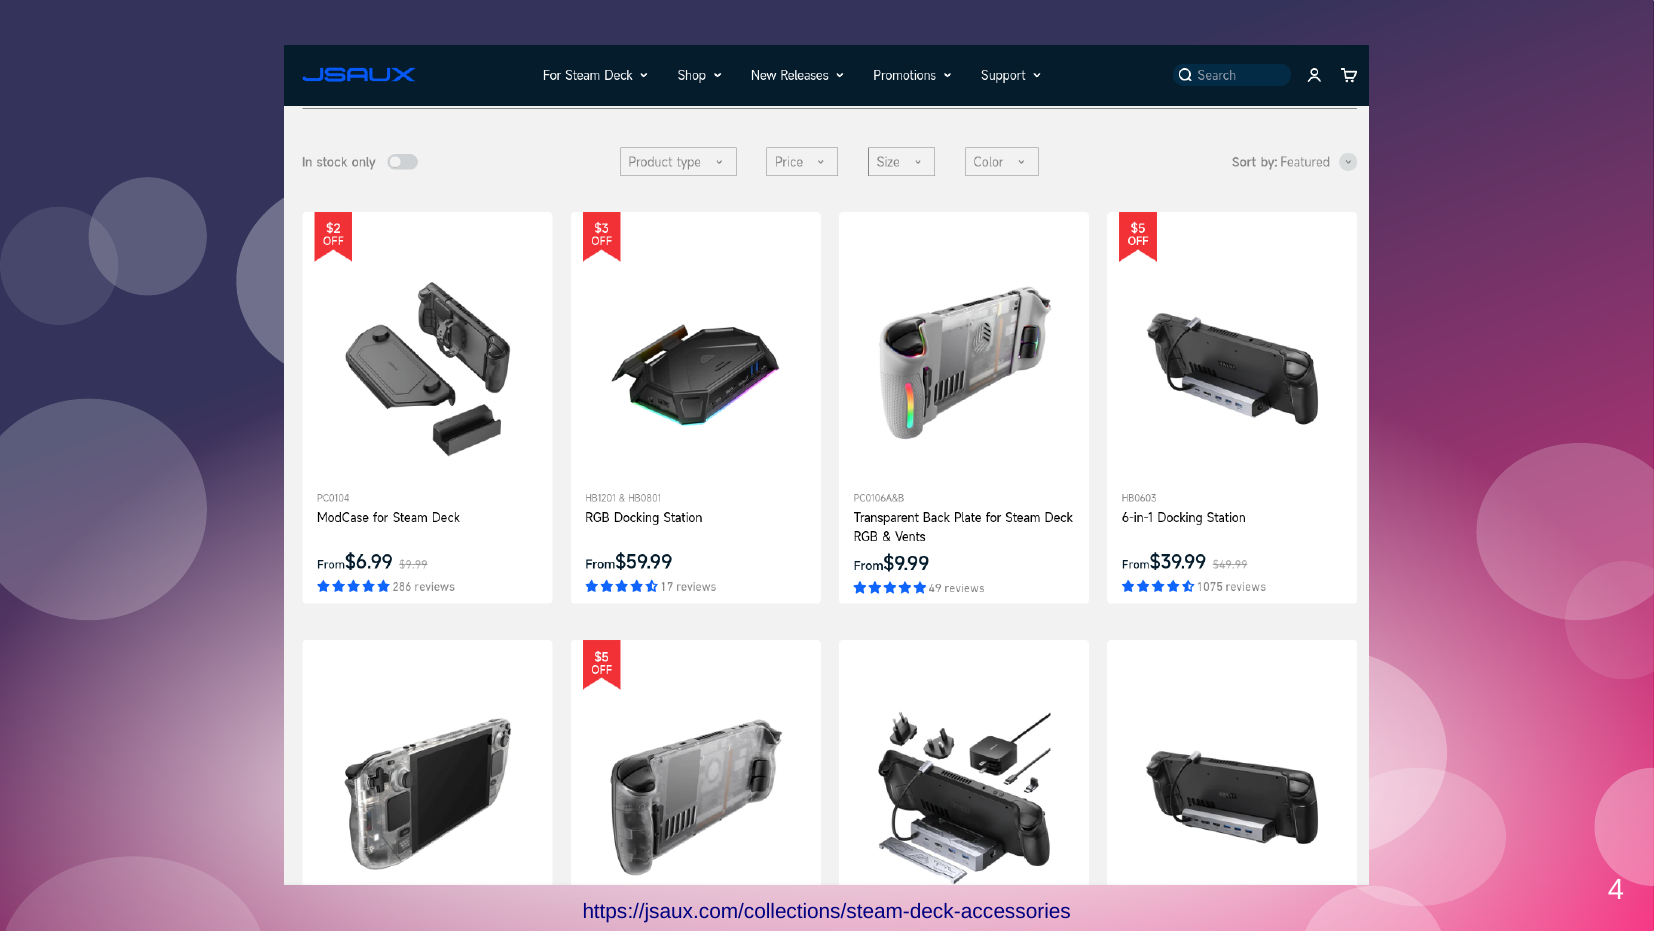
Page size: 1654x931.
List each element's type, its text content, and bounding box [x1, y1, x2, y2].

picture [284, 45, 1369, 885]
text_box https://jsaux.com/collections/steam-deck-accessories [565, 892, 1088, 931]
